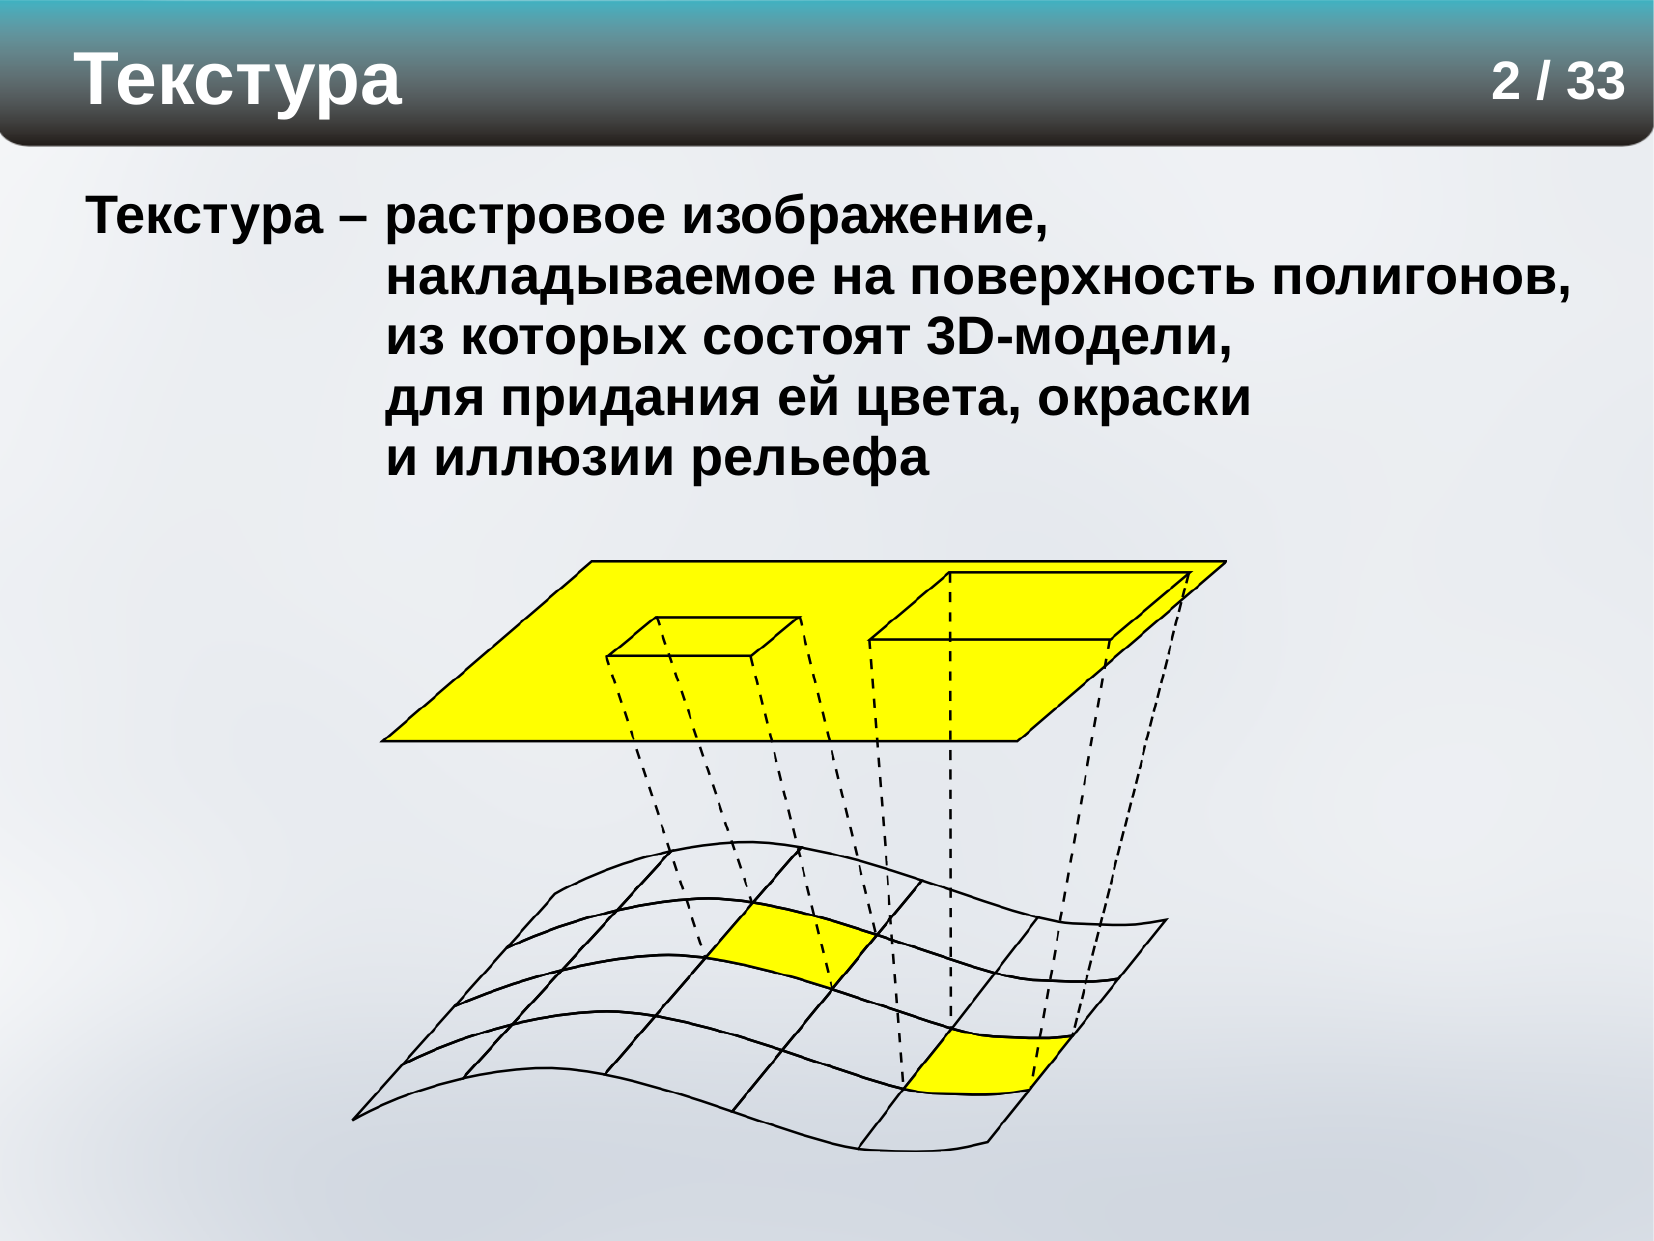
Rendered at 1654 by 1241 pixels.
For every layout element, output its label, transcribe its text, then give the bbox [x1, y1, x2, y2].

picture [0, 0, 1654, 1241]
text_box Текстура – растровое изображение, накладываемое на поверхность полигонов, из которых состоят 3D-модели, для придания ей цвета, окраски и иллюзии рельефа [70, 177, 1595, 556]
text_box Текстура [59, 29, 916, 129]
text_box <number> / 33 [1476, 42, 1654, 179]
